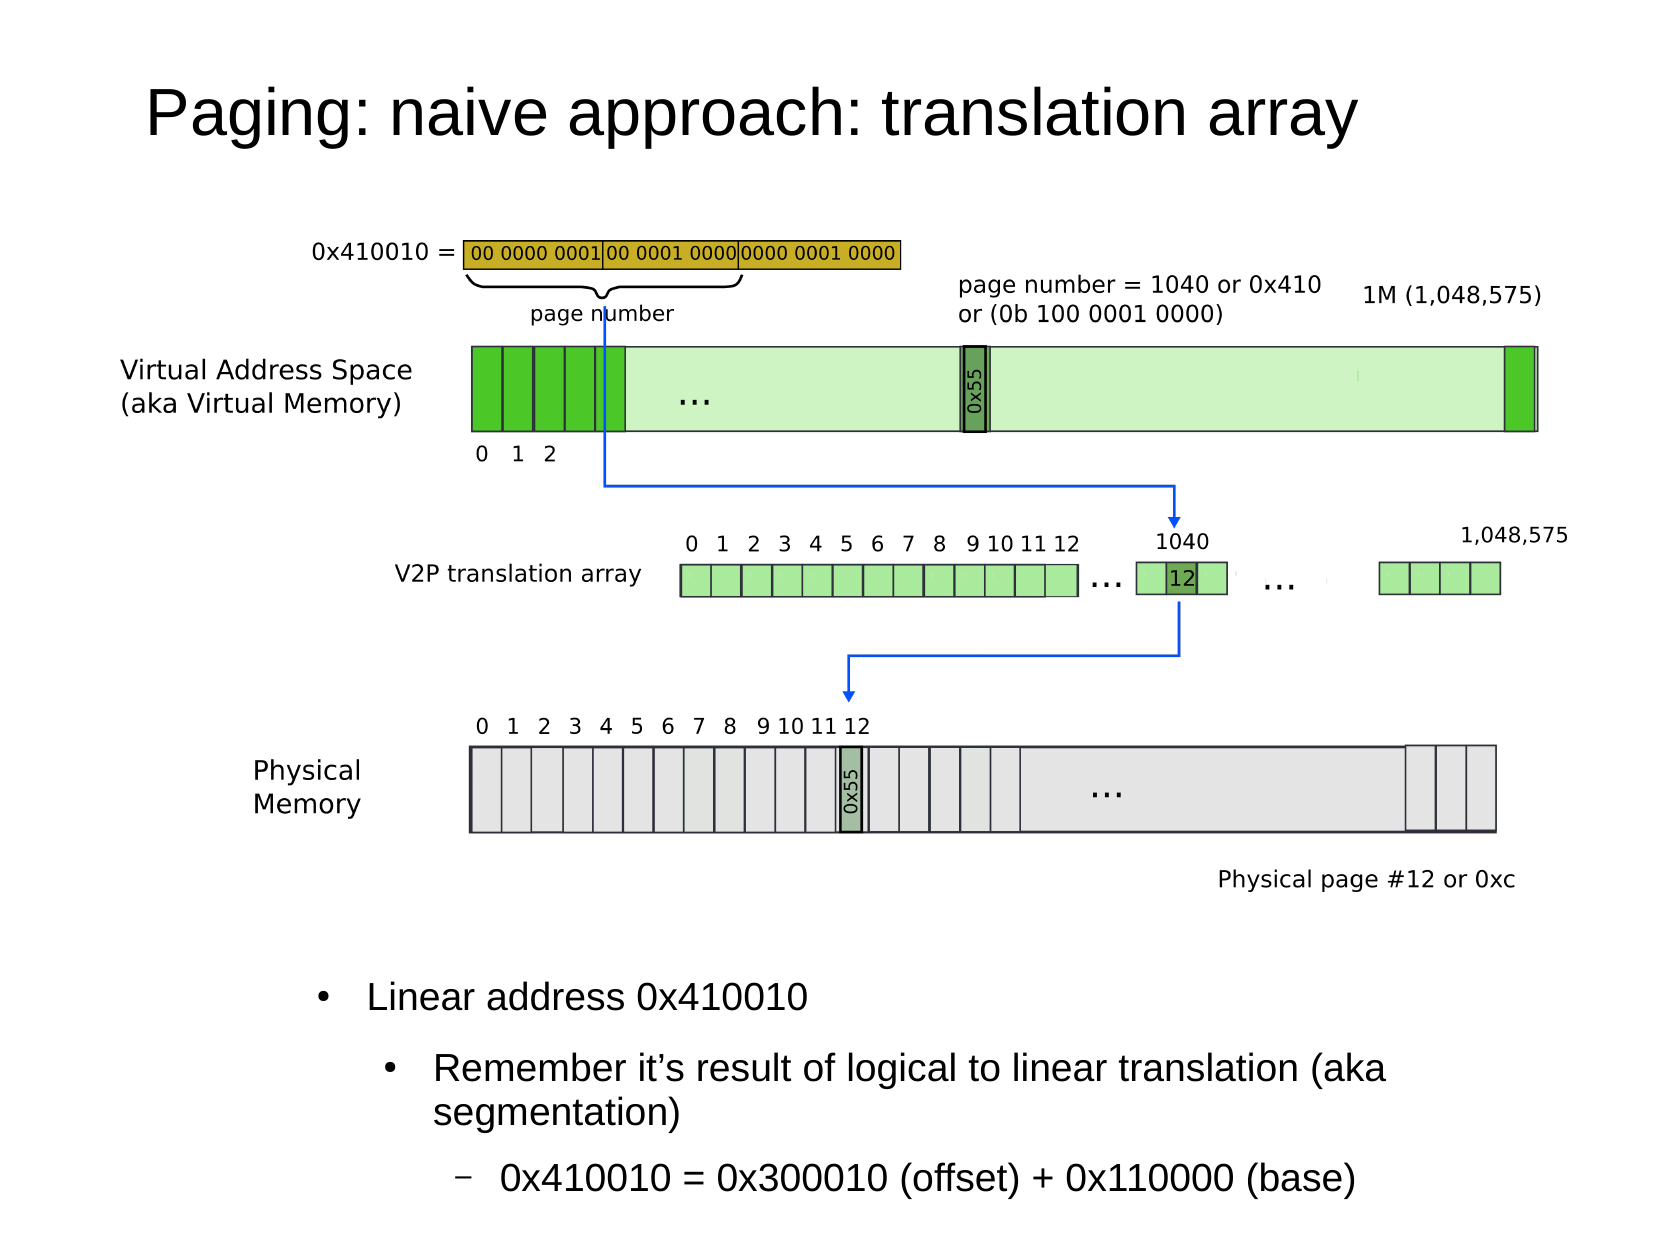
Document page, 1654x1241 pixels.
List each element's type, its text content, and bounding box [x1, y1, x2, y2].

picture [120, 240, 1567, 892]
list Linear address 0x410010 Remember it’s result of logical to linear translation (aka segmentation) 0x410010 = 0x300010 (offset) + 0x110000 (base) [300, 975, 1576, 1201]
list Paging: naive approach: translation array [82, 75, 1576, 151]
